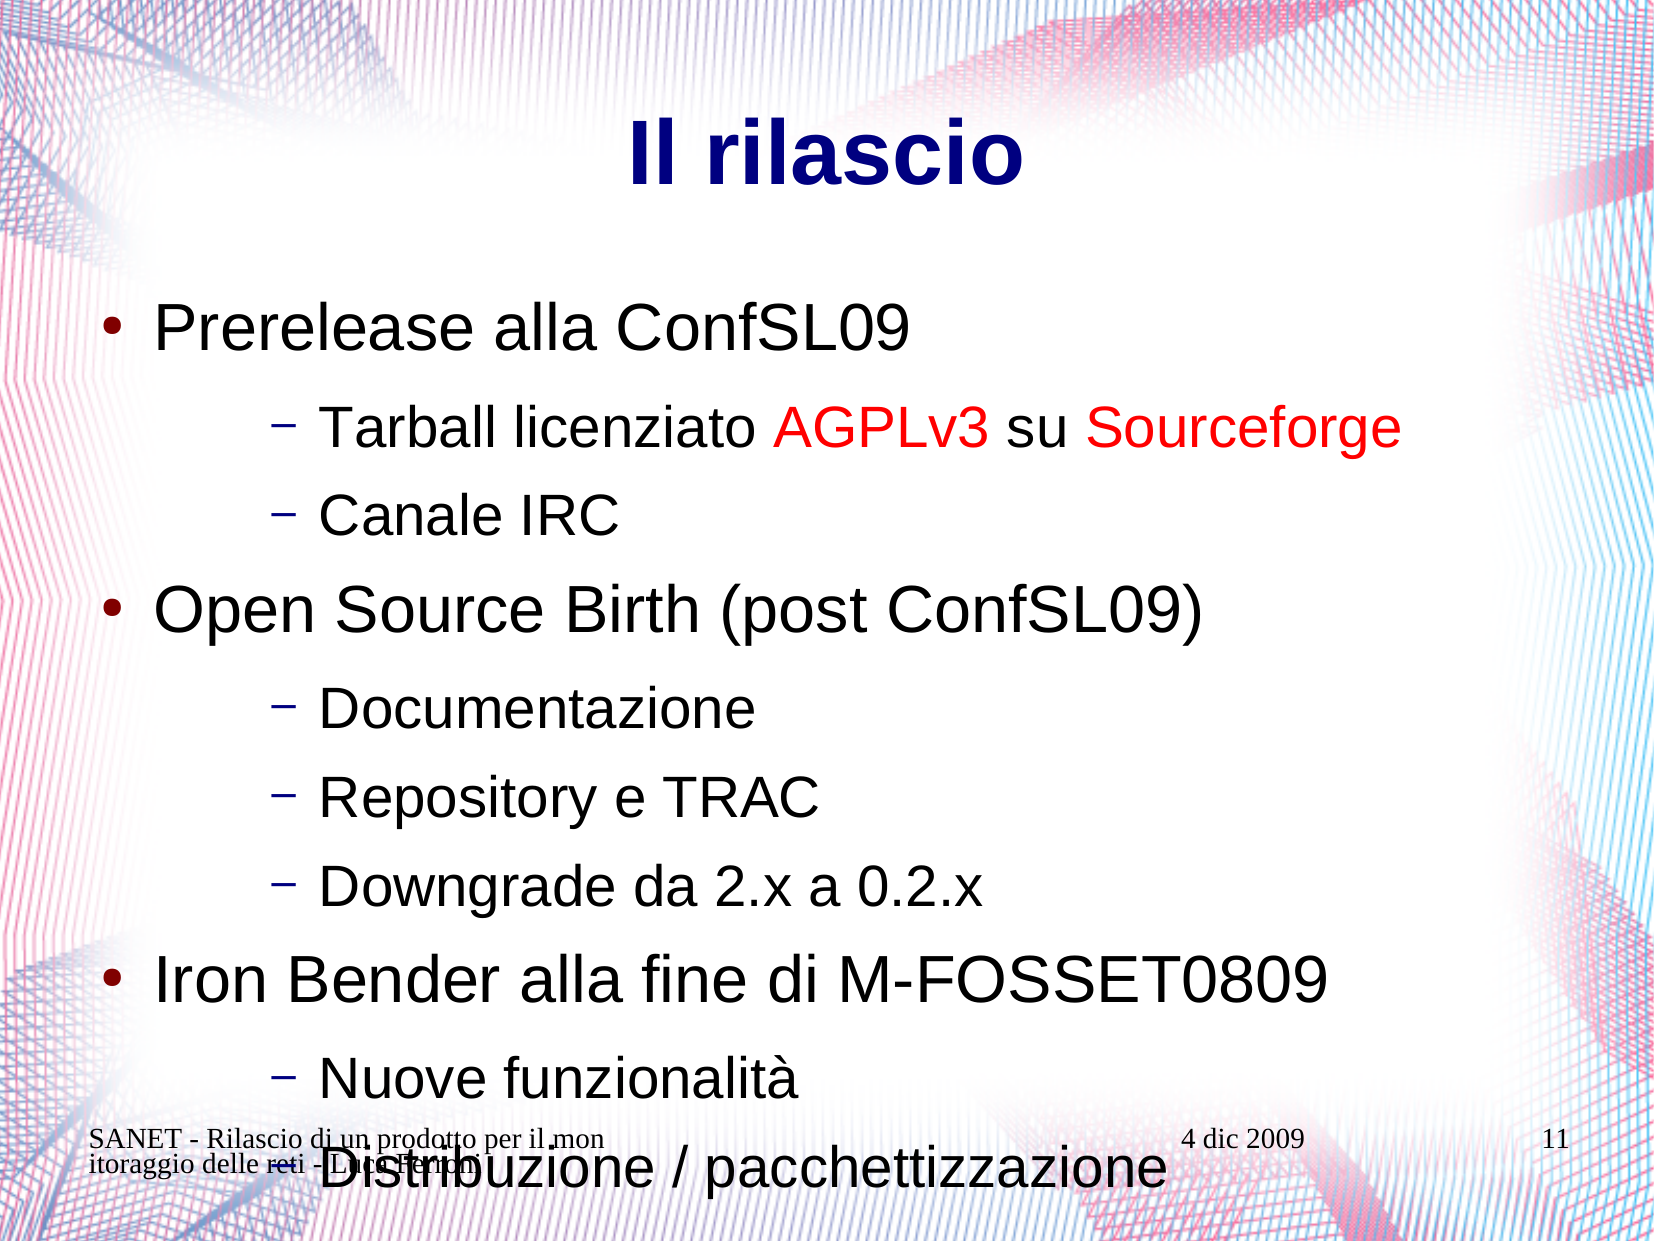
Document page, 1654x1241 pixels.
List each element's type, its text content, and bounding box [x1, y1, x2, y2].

title Il rilascio [82, 49, 1571, 257]
picture [0, 0, 1654, 1241]
list Prerelease alla ConfSL09 Tarball licenziato AGPLv3 su Sourceforge Canale IRC Open Source Birth (post ConfSL09) Documentazione Repository e TRAC Downgrade da 2.x a 0.2.x Iron Bender alla fine di M-FOSSET0809 Nuove funzionalità Distribuzione / pacchettizzazione [82, 290, 1571, 1109]
